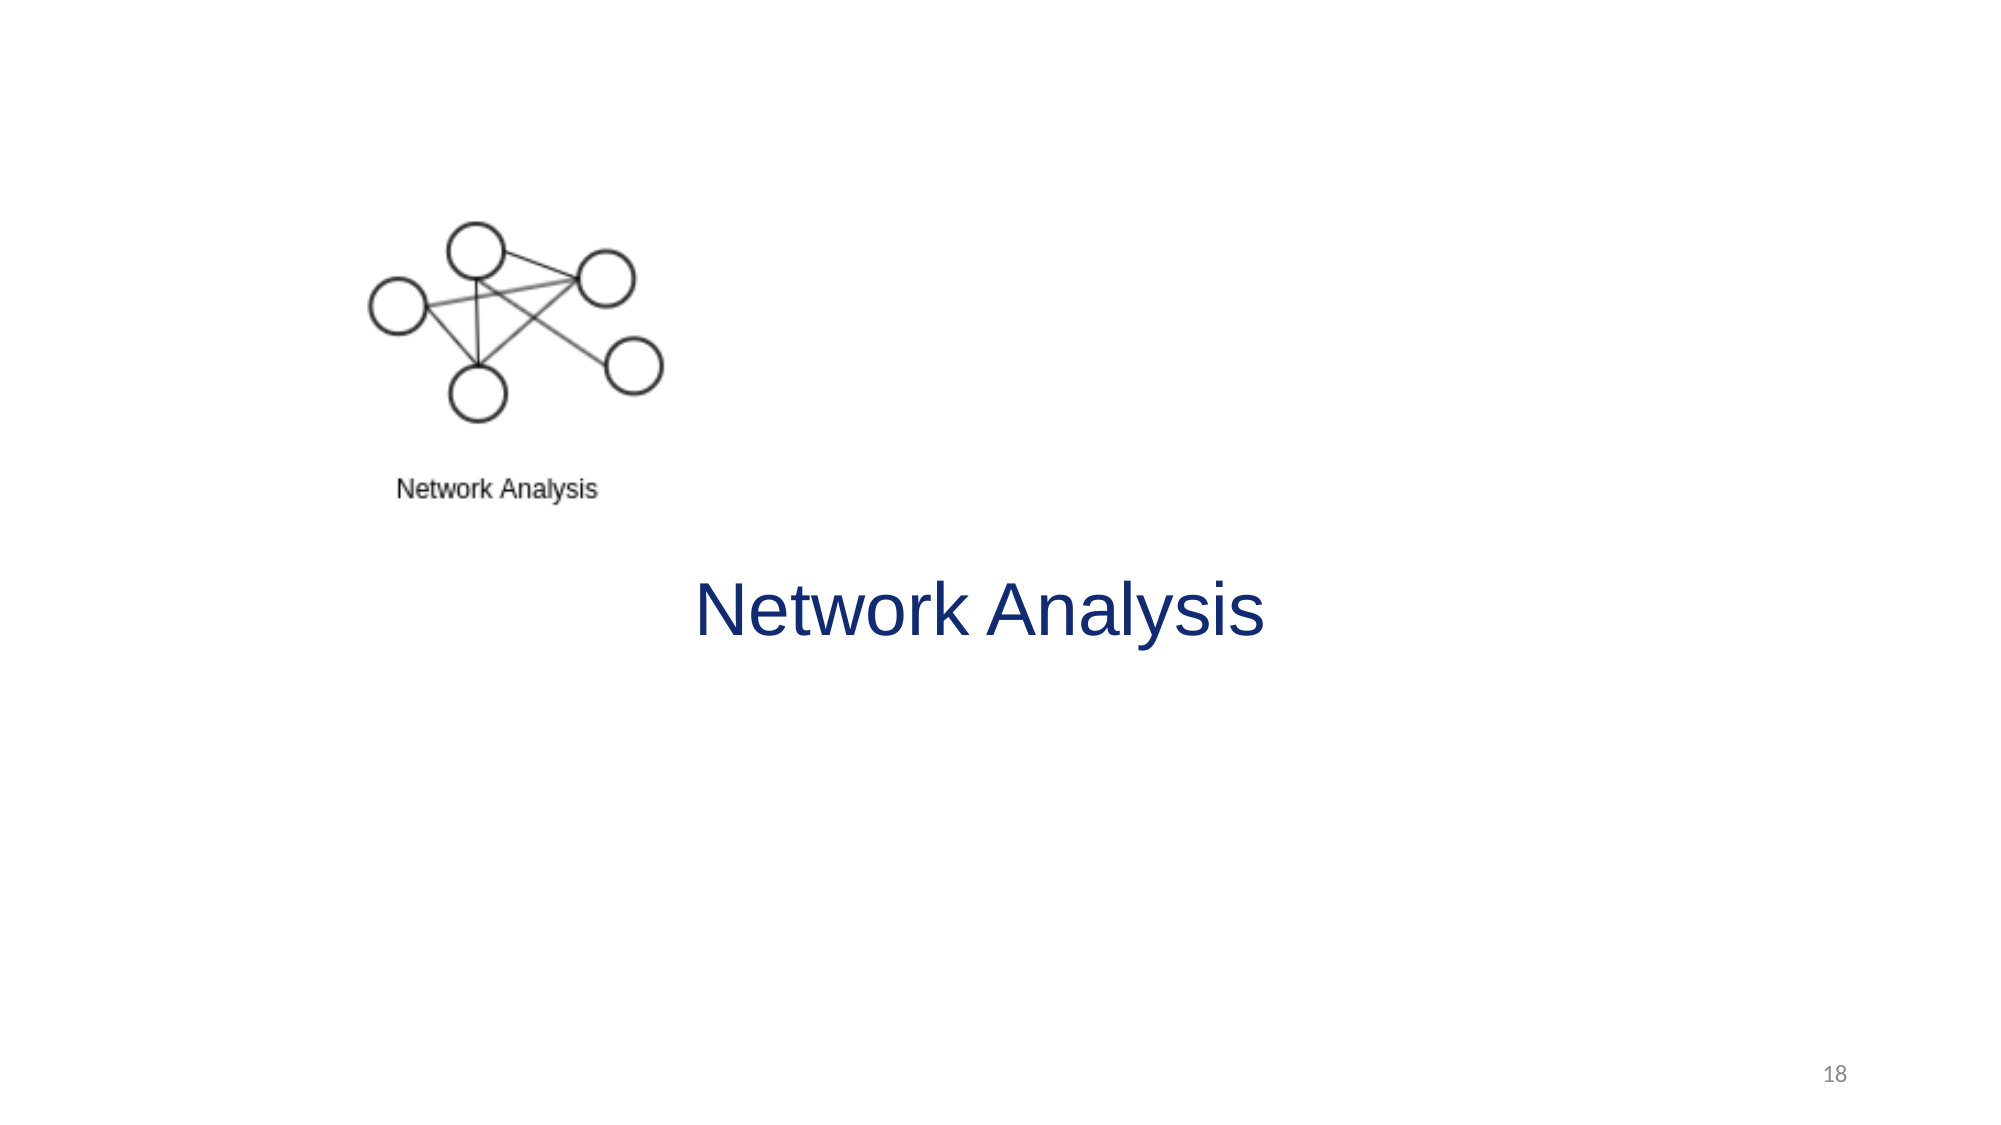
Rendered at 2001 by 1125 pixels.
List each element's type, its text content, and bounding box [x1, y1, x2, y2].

text_box <number> [1412, 1042, 1863, 1103]
picture [342, 220, 733, 532]
text_box Network Analysis [566, 507, 1394, 658]
